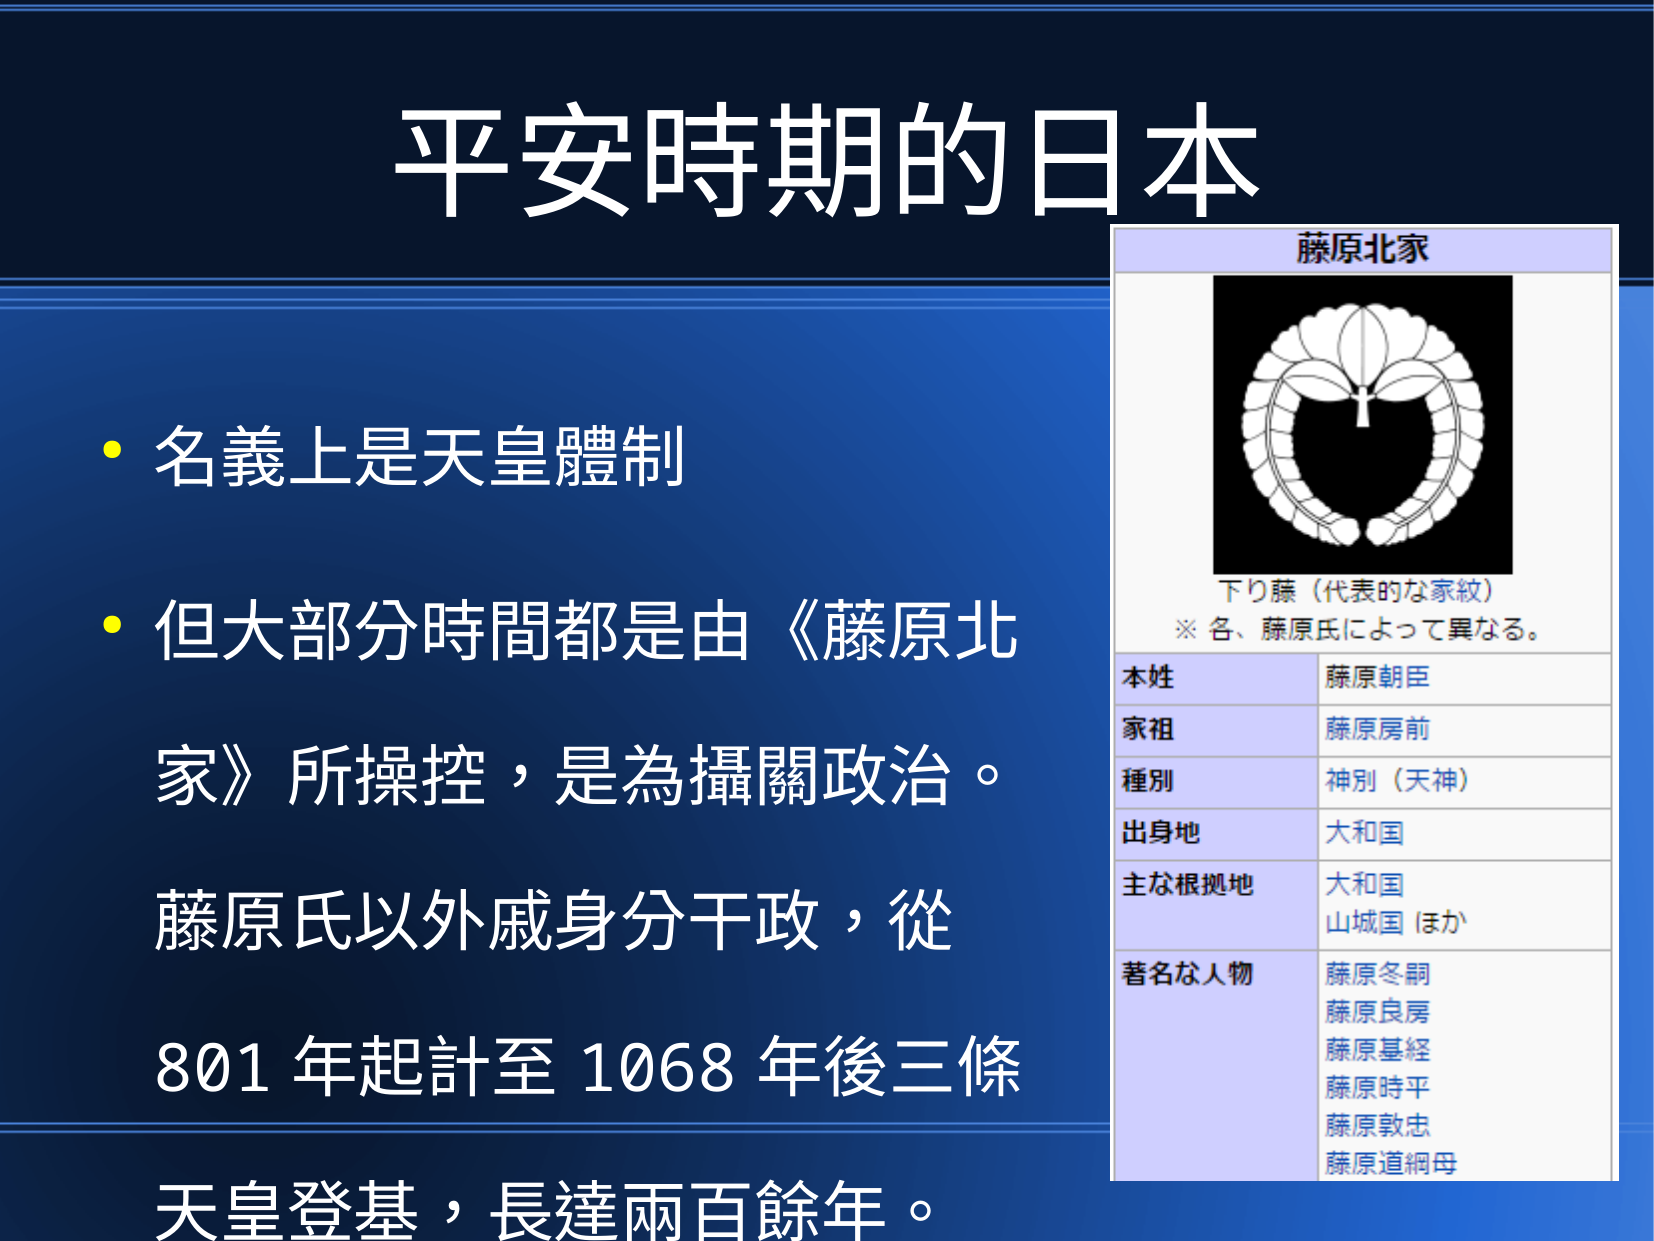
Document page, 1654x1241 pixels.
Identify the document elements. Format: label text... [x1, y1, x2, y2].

title 平安時期的日本 [82, 49, 1571, 257]
list 名義上是天皇體制 但大部分時間都是由《藤原北家》所操控，是為攝關政治。藤原氏以外戚身分干政，從801年起計至1068年後三條天皇登基，長達兩百餘年。 [82, 355, 1063, 1241]
picture [0, 0, 1654, 1241]
